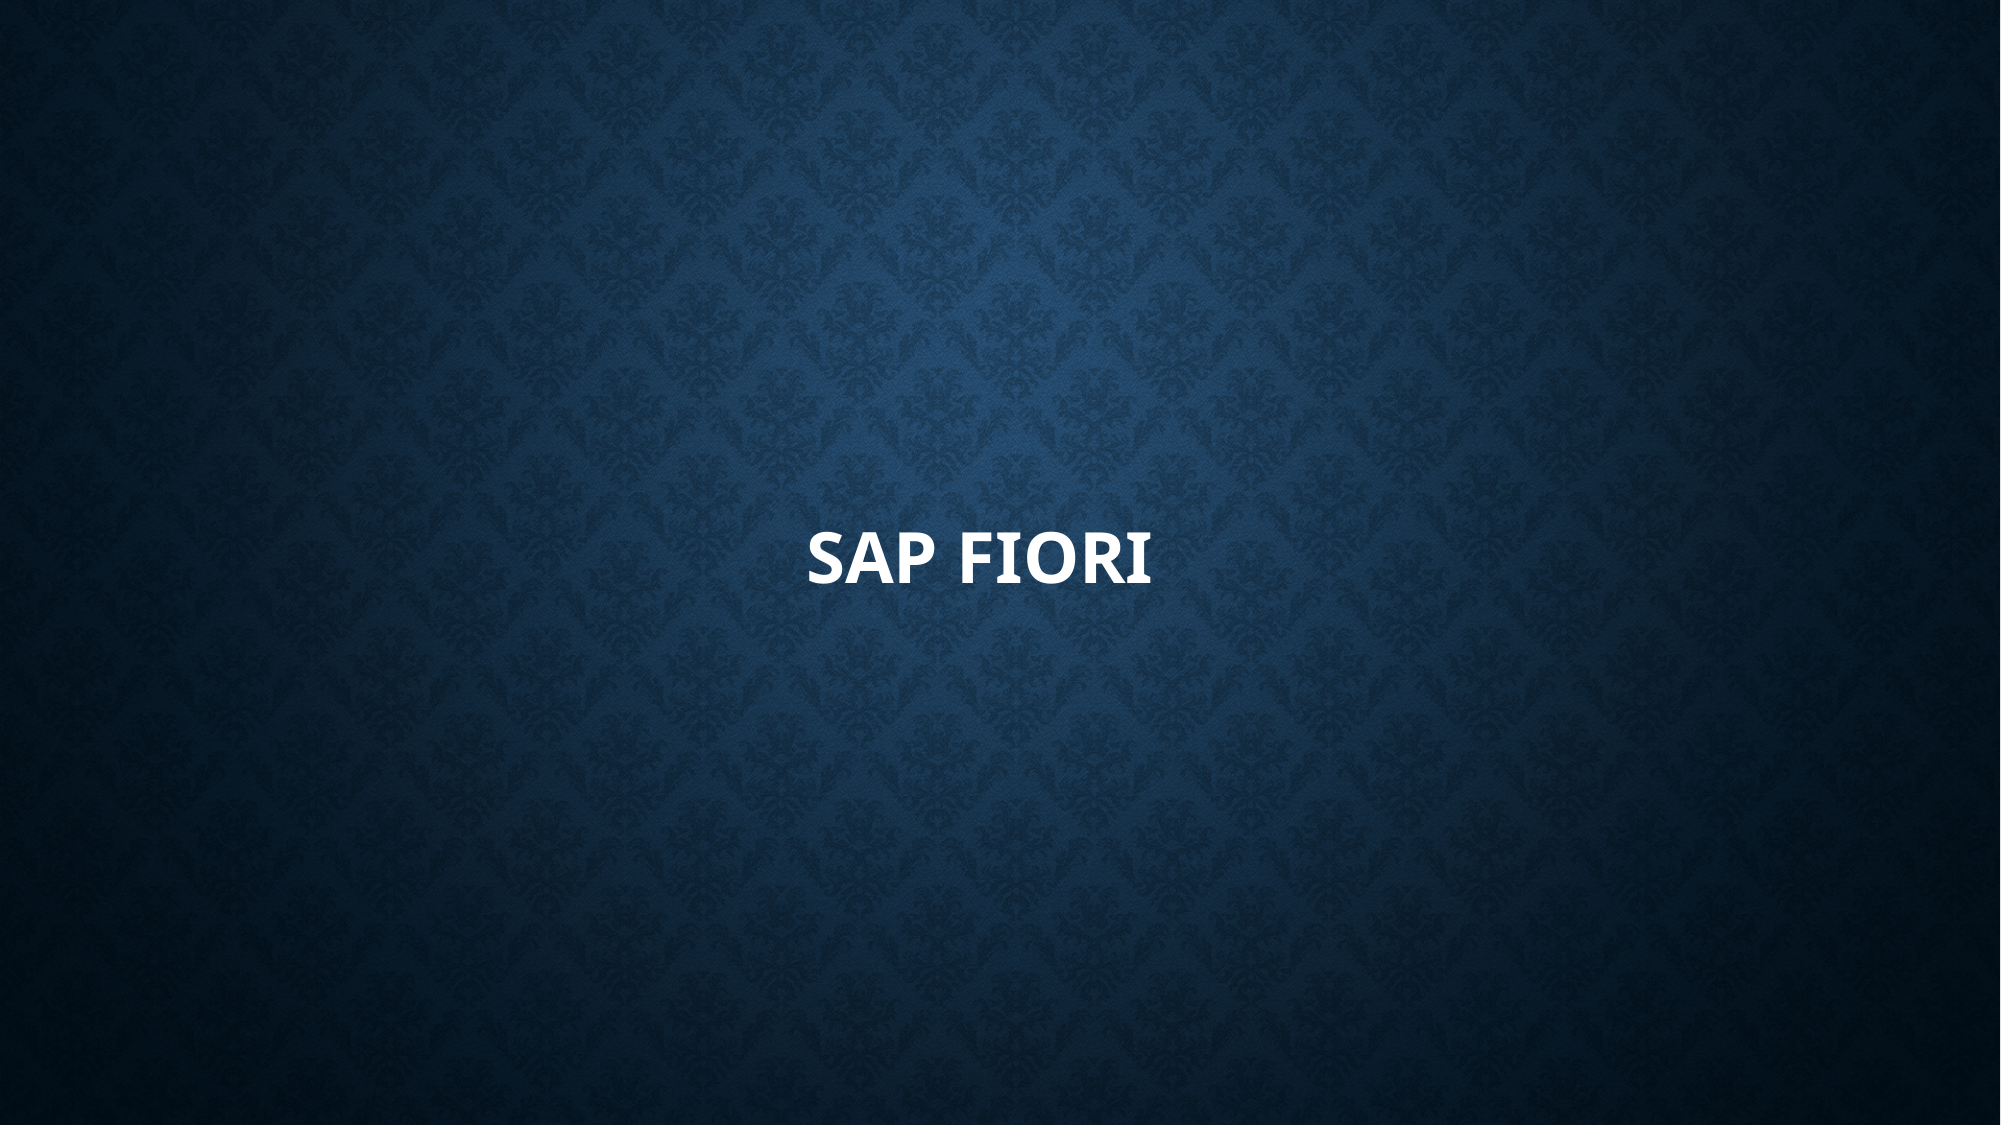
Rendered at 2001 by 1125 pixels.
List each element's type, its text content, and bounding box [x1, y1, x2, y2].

picture [0, 0, 2001, 1125]
title Sap fiori [130, 446, 1830, 664]
